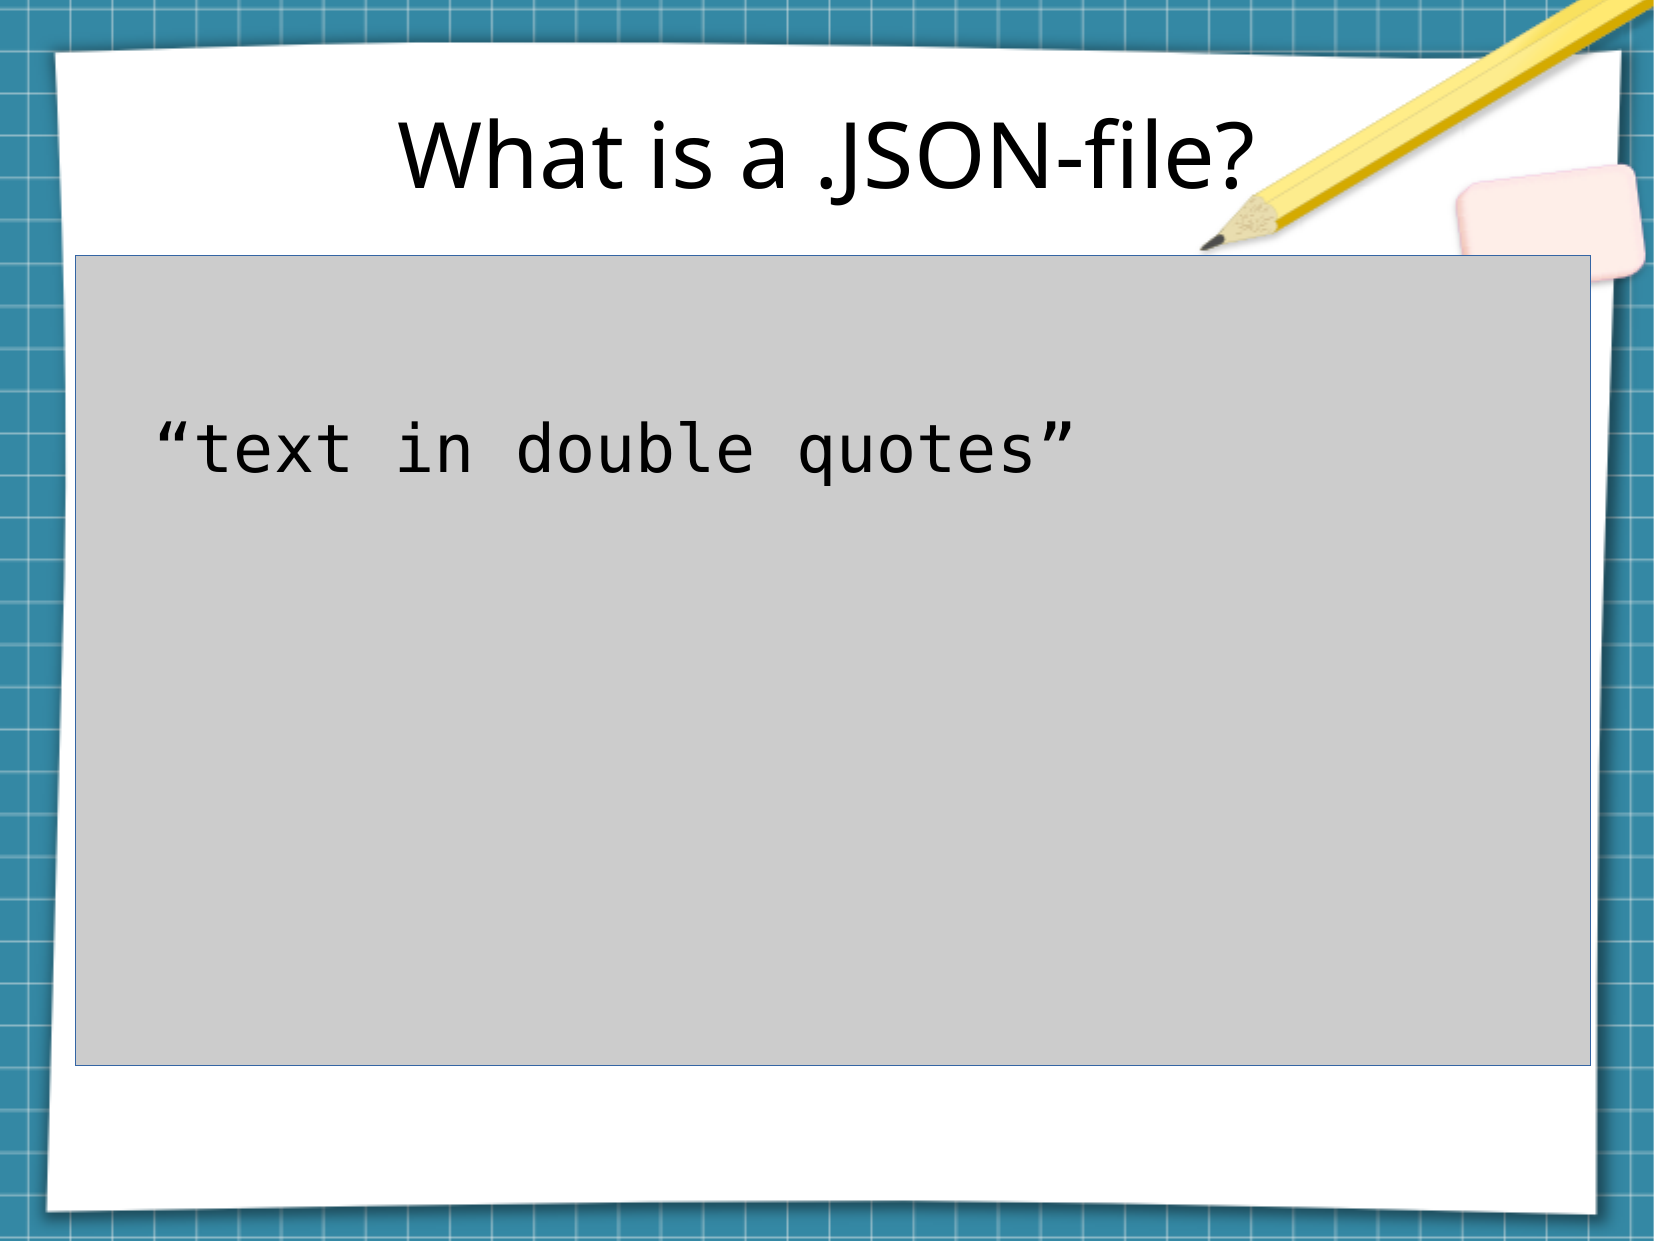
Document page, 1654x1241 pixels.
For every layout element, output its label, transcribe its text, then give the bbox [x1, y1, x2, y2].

list “text in double quotes” [82, 290, 1571, 1010]
text_box [75, 255, 1591, 1066]
title What is a .JSON-file? [82, 49, 1571, 257]
picture [0, 0, 1654, 1241]
